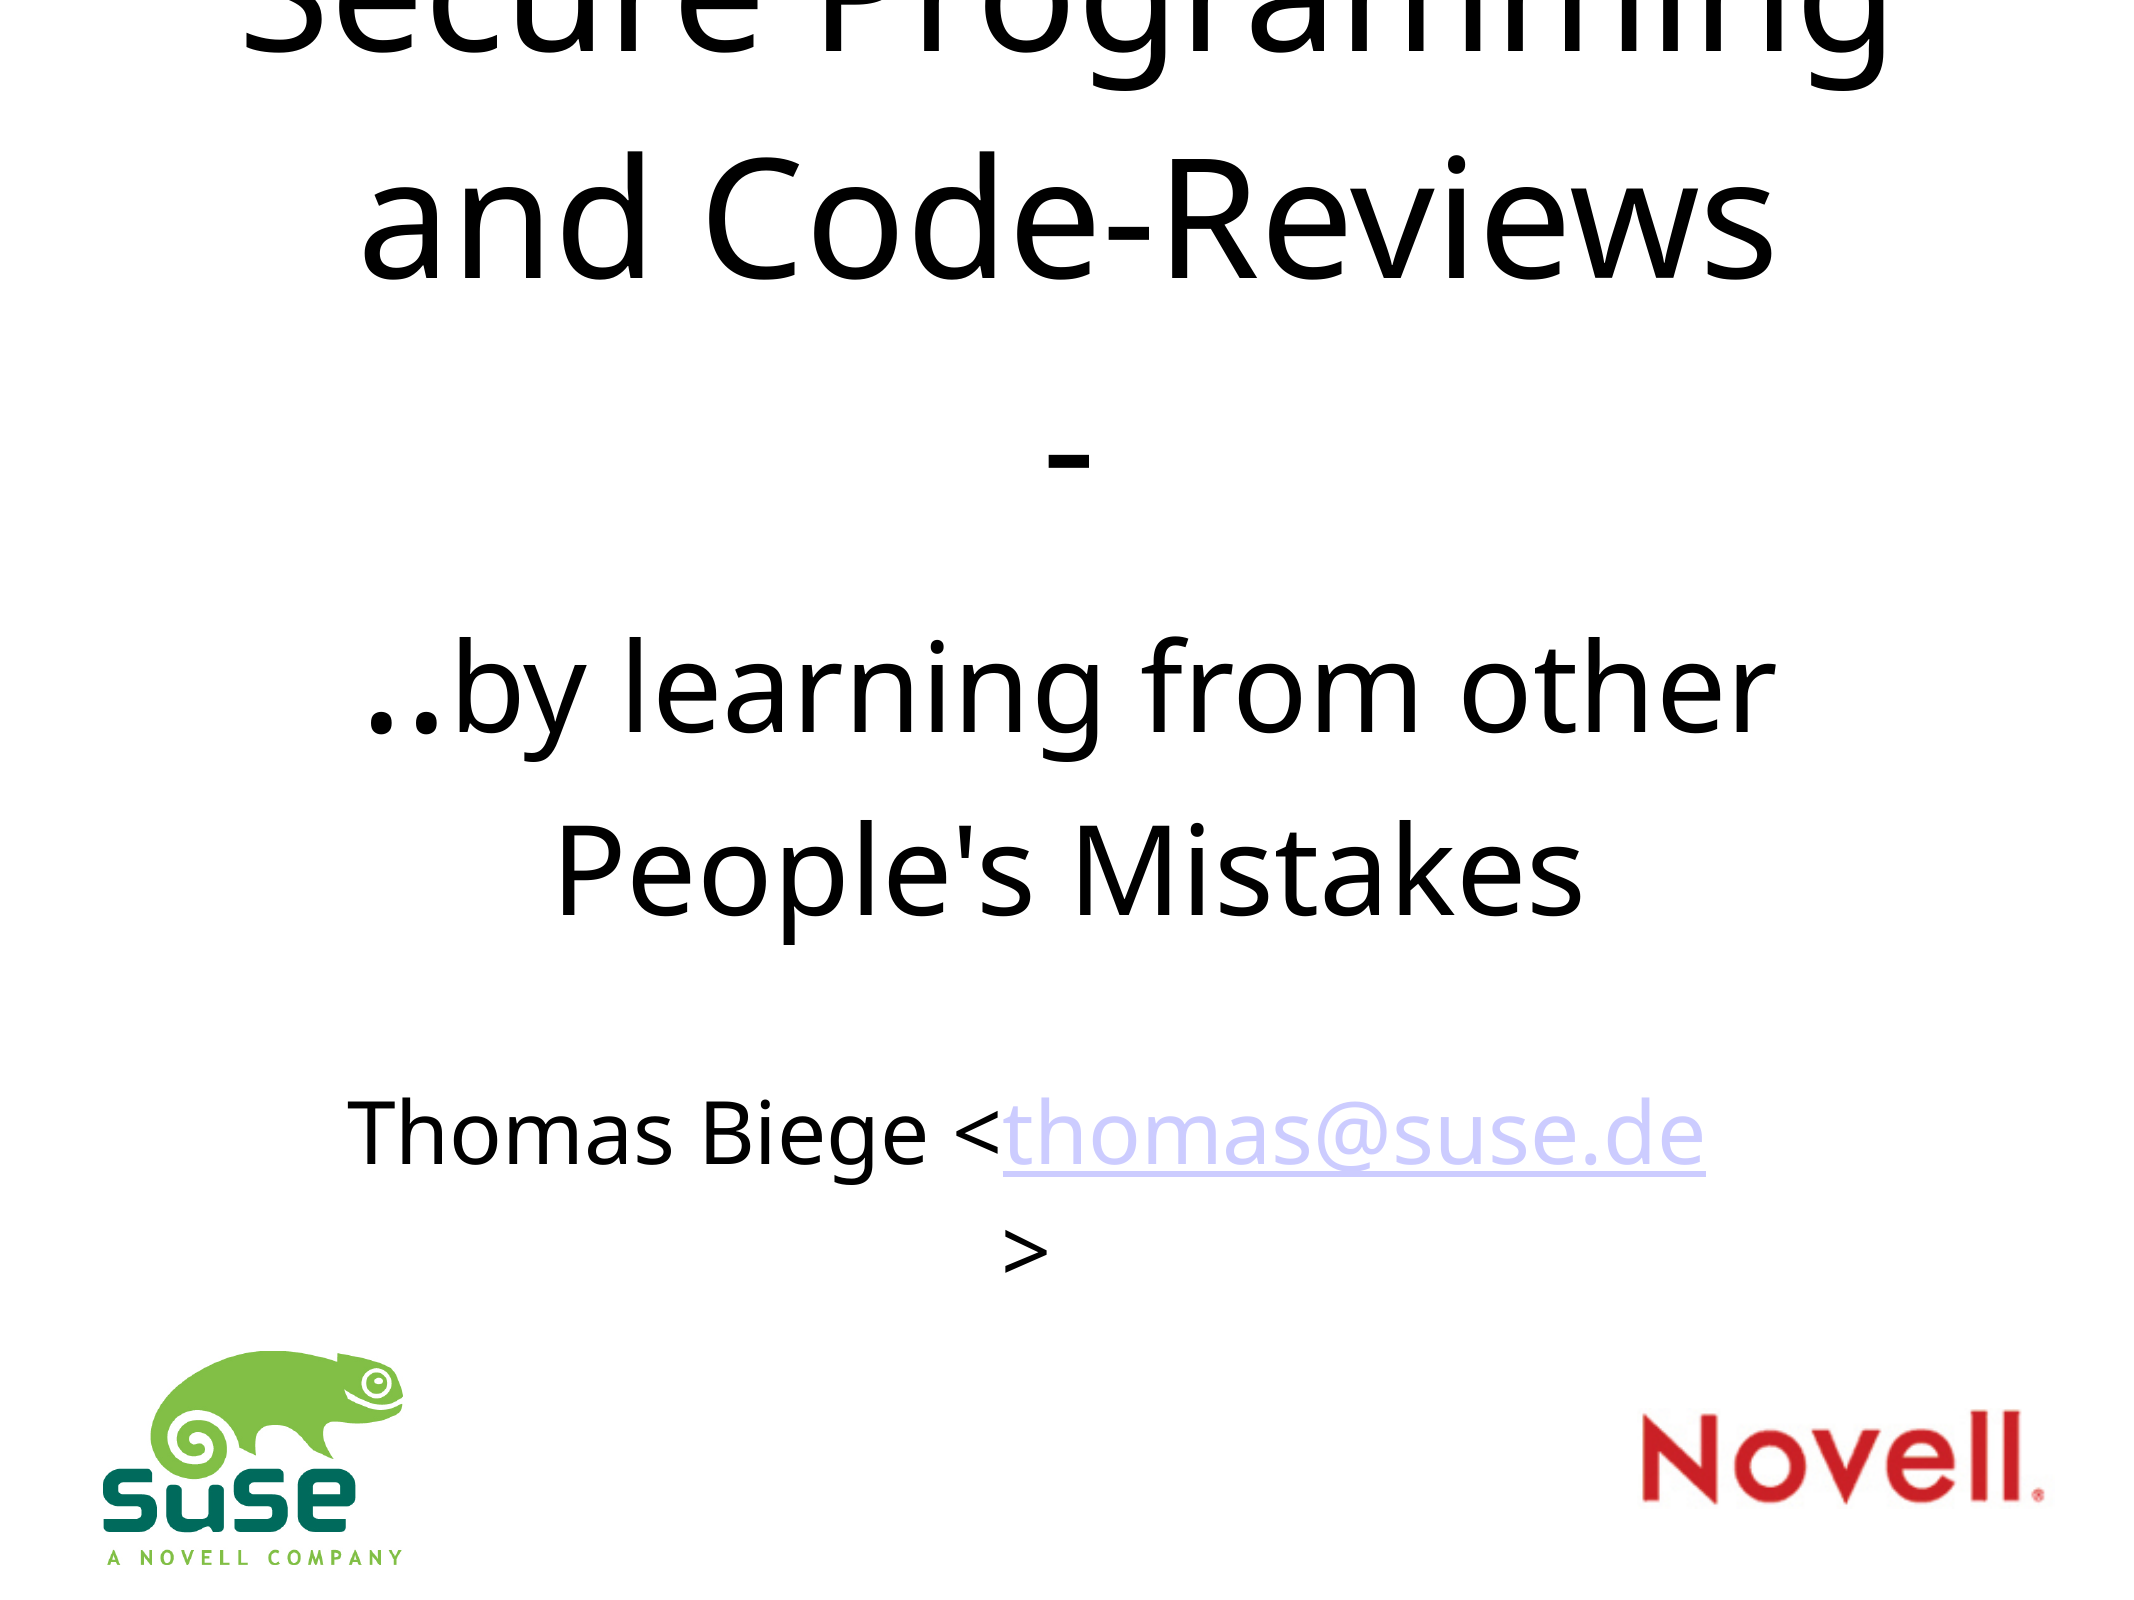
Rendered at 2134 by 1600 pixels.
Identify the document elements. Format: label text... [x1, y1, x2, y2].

text_box Thomas Biege <thomas@suse.de> [324, 1069, 1729, 1190]
title Secure Programming and Code-Reviews - ..by learning from other People's Mistakes [130, 59, 2008, 961]
picture [1637, 1408, 2055, 1509]
picture [102, 1351, 403, 1565]
